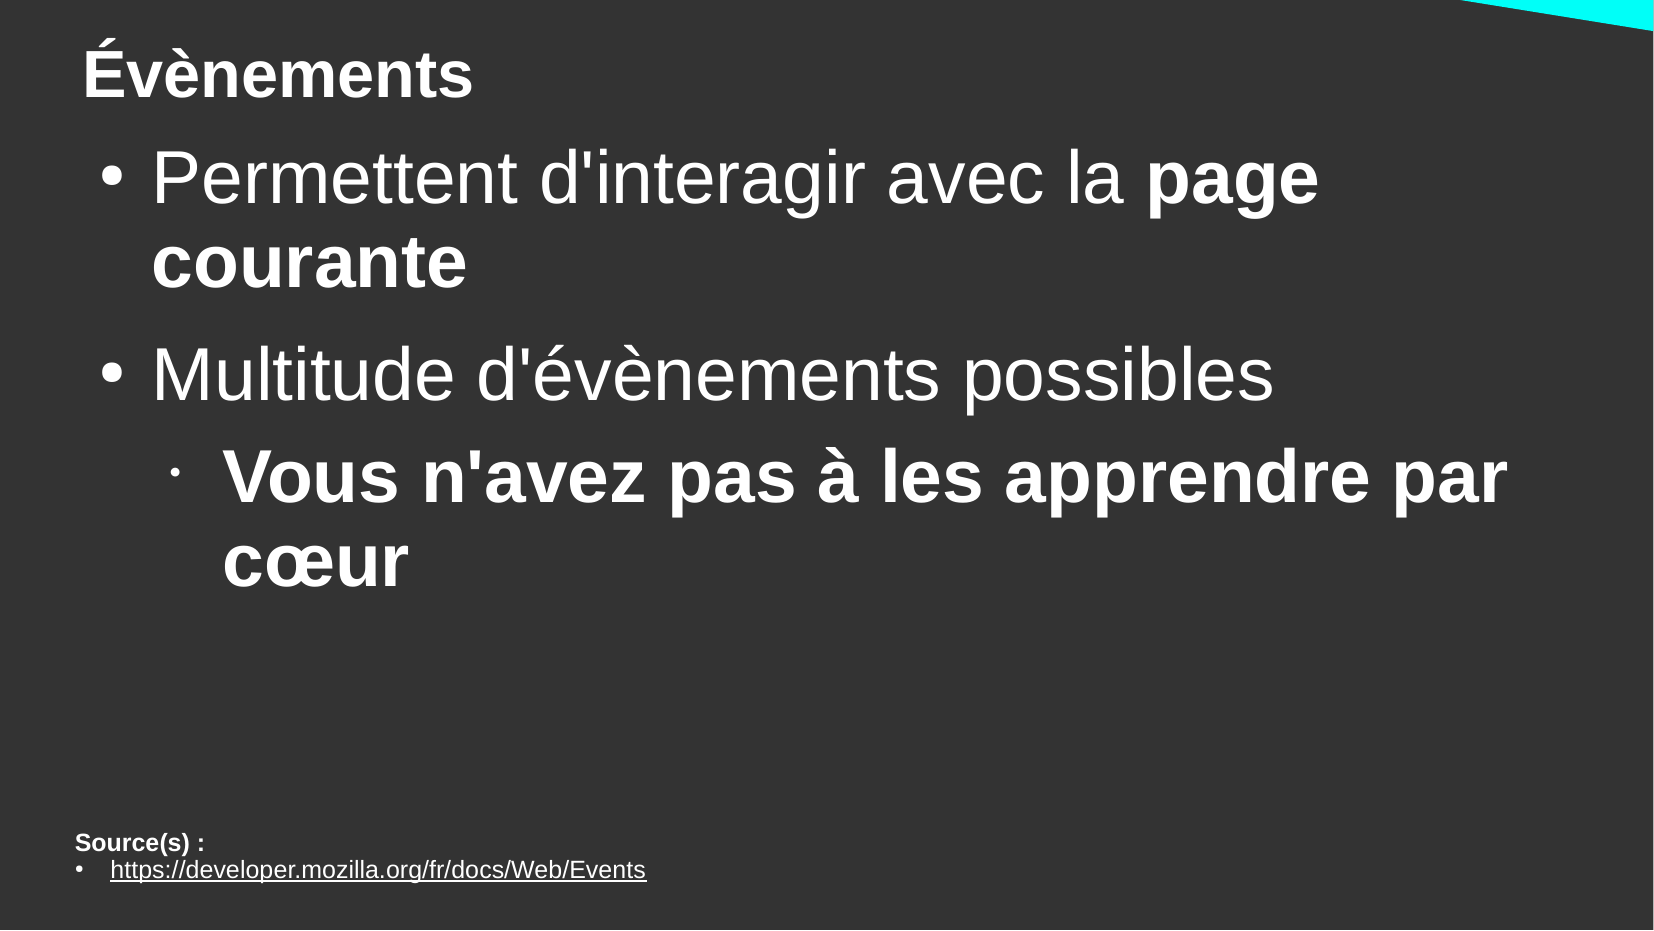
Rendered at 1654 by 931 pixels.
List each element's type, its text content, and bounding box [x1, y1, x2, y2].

text_box [1460, 0, 1654, 32]
title Évènements [82, 37, 1571, 114]
text_box Source(s) : https://developer.mozilla.org/fr/docs/Web/Events [60, 820, 1583, 892]
list Permettent d'interagir avec la page courante Multitude d'évènements possibles Vous n'avez pas à les apprendre par cœur [80, 135, 1620, 780]
